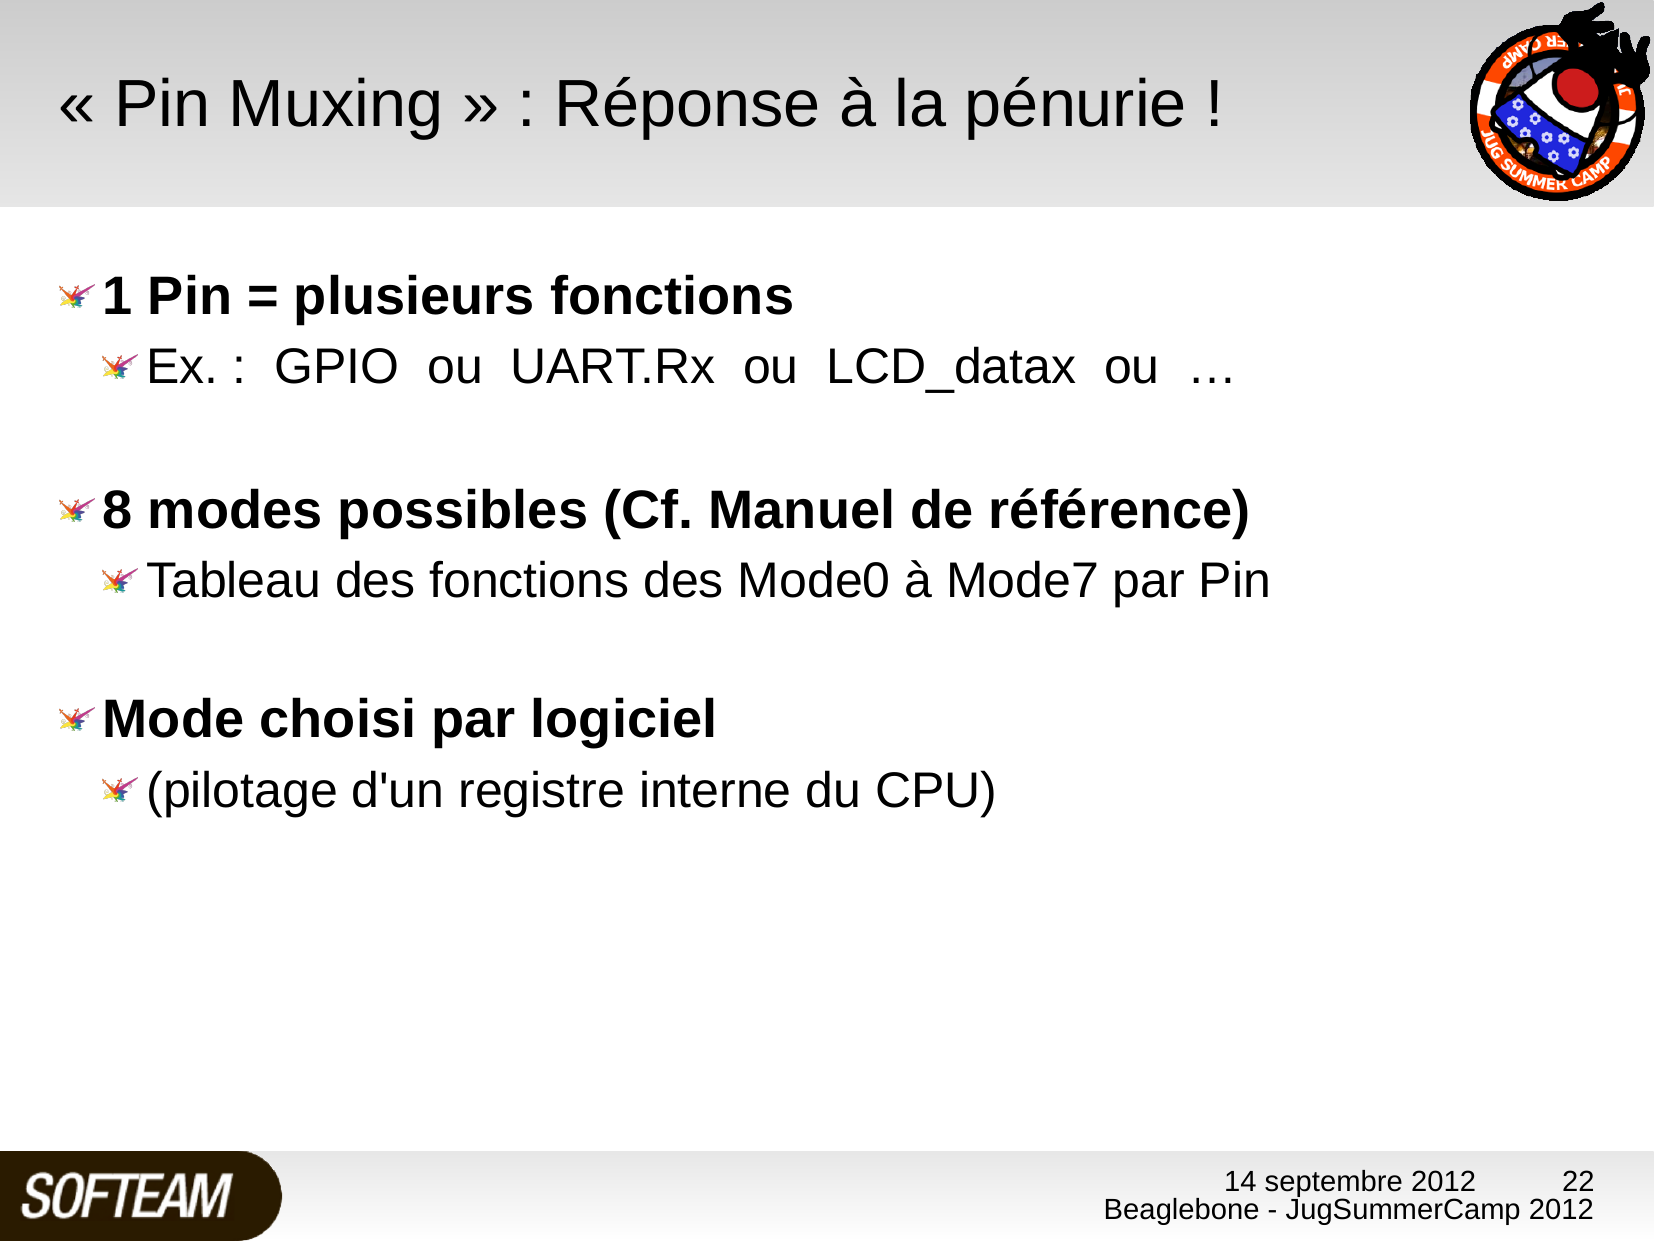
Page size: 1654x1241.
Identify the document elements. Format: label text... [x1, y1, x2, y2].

list 1 Pin = plusieurs fonctions Ex. : GPIO ou UART.Rx ou LCD_datax ou … 8 modes possibles (Cf. Manuel de référence) Tableau des fonctions des Mode0 à Mode7 par Pin Mode choisi par logiciel (pilotage d'un registre interne du CPU) [59, 265, 1595, 1152]
title « Pin Muxing » : Réponse à la pénurie ! [59, 29, 1359, 178]
picture [1465, 0, 1654, 207]
picture [0, 1151, 286, 1241]
